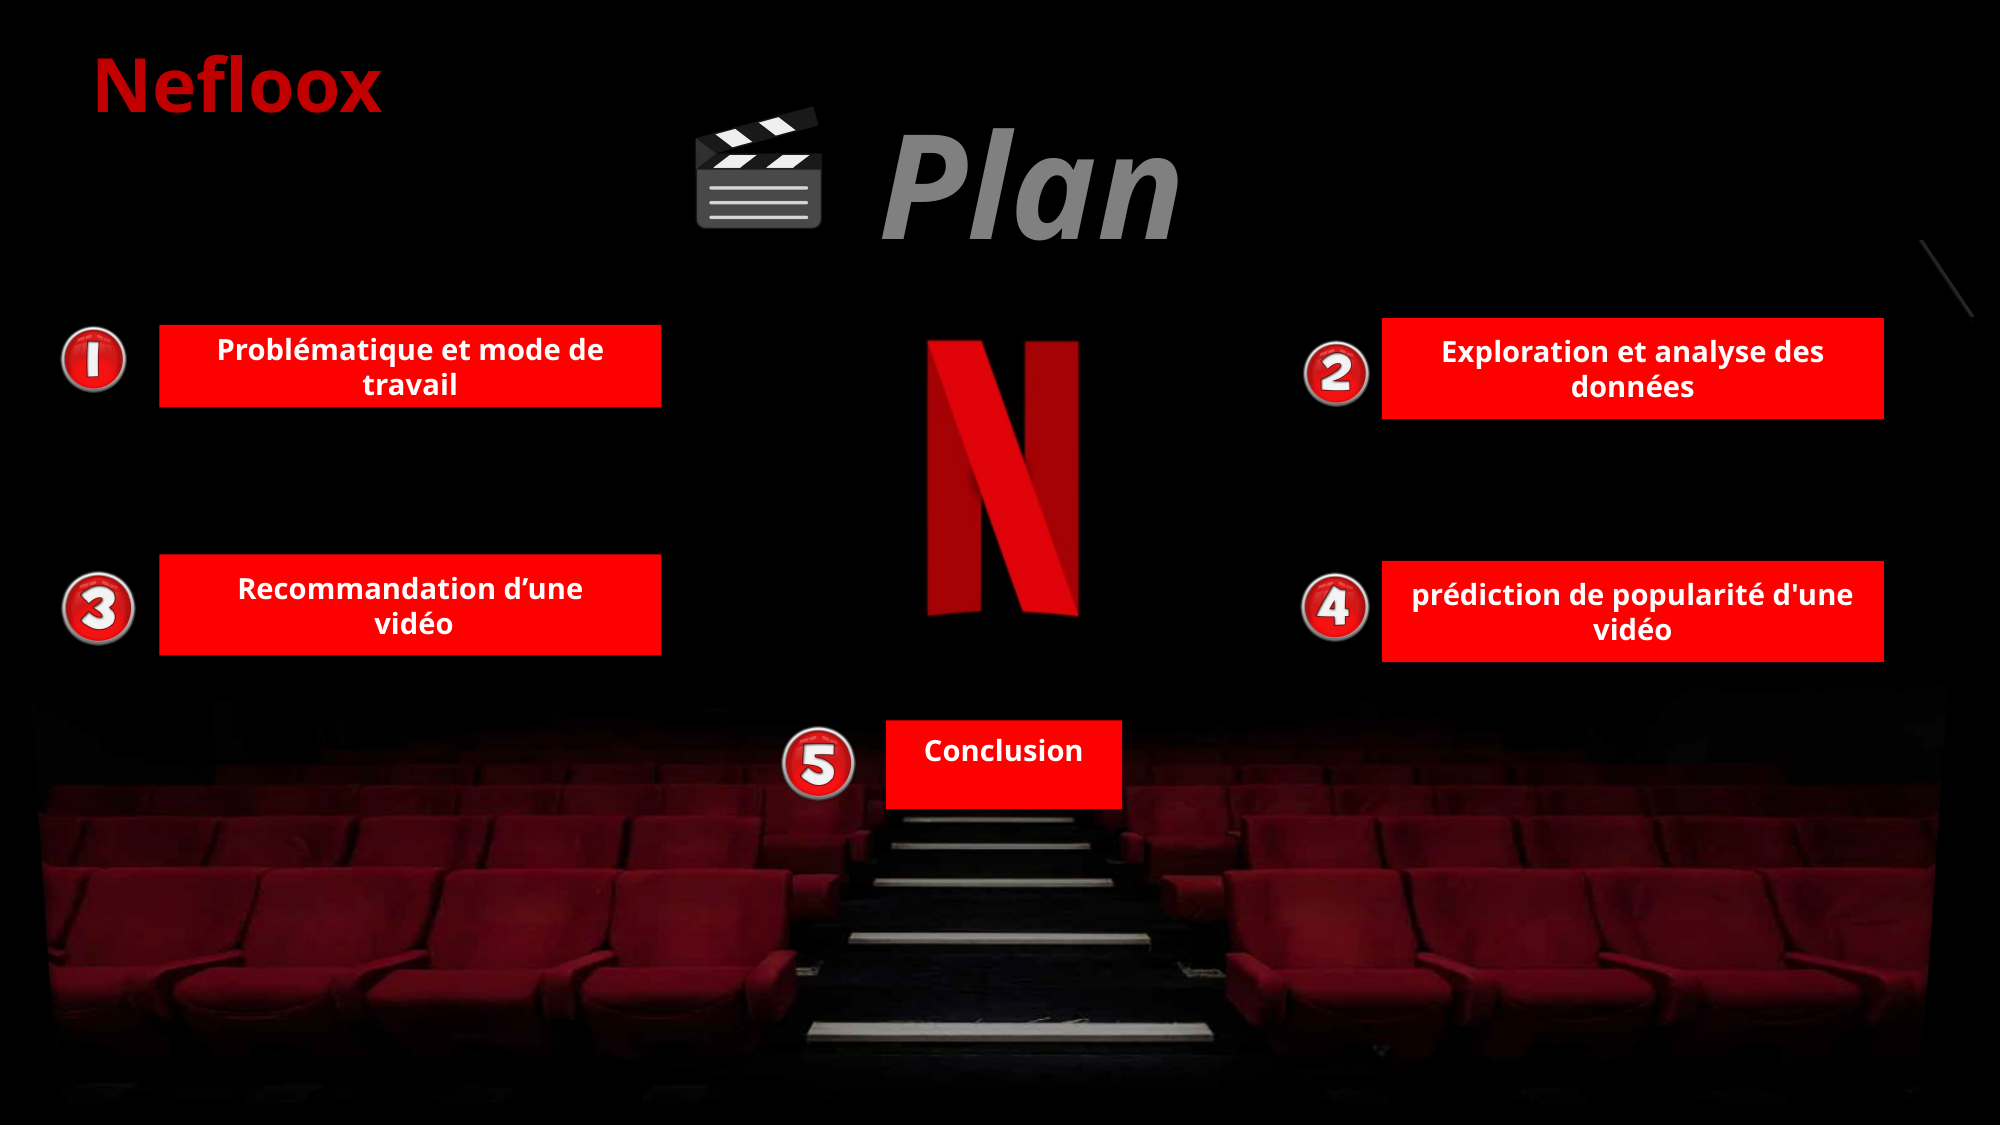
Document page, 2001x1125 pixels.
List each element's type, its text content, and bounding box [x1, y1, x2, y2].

text_box Exploration et analyse des données [1381, 318, 1884, 420]
picture [5, 88, 1975, 1117]
text_box Conclusion [885, 720, 1123, 810]
text_box Recommandation d’une vidéo [159, 554, 662, 656]
text_box Plan [863, 76, 1171, 285]
text_box prédiction de popularité d'une vidéo [1381, 560, 1884, 663]
text_box Nefloox [76, 25, 443, 128]
text_box Problématique et mode de travail [159, 324, 662, 408]
